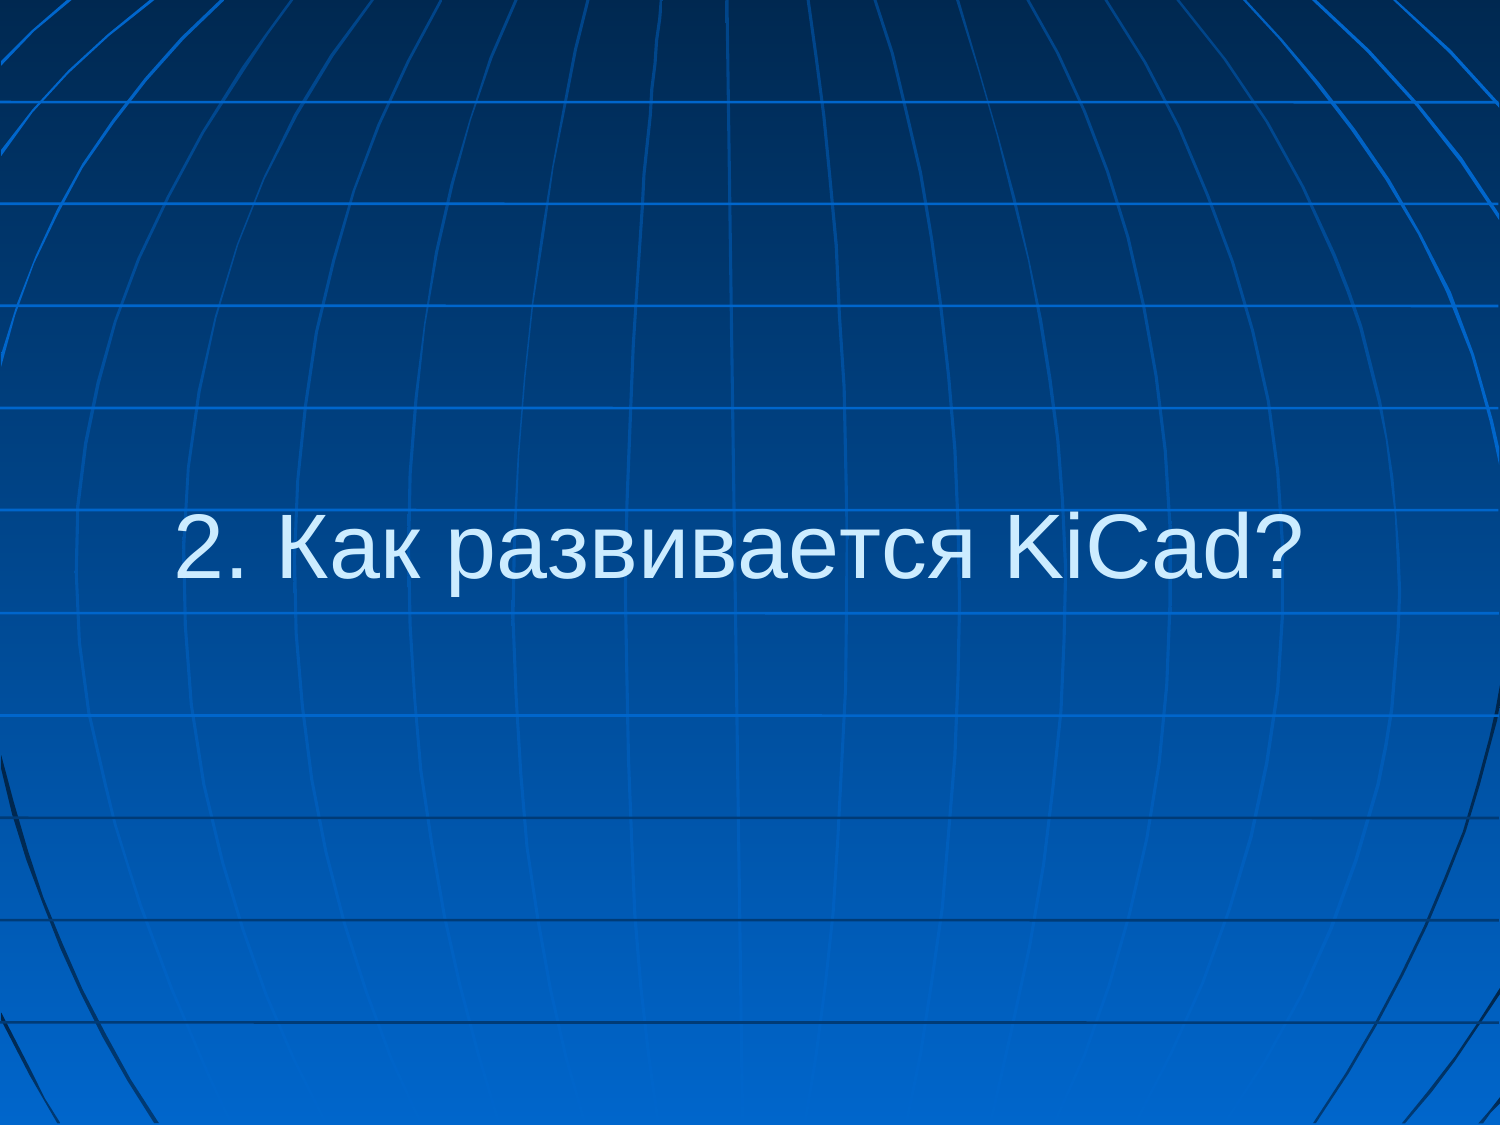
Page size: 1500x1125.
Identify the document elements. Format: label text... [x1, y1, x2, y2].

text_box 2. Как развивается KiCad? [76, 479, 1402, 605]
